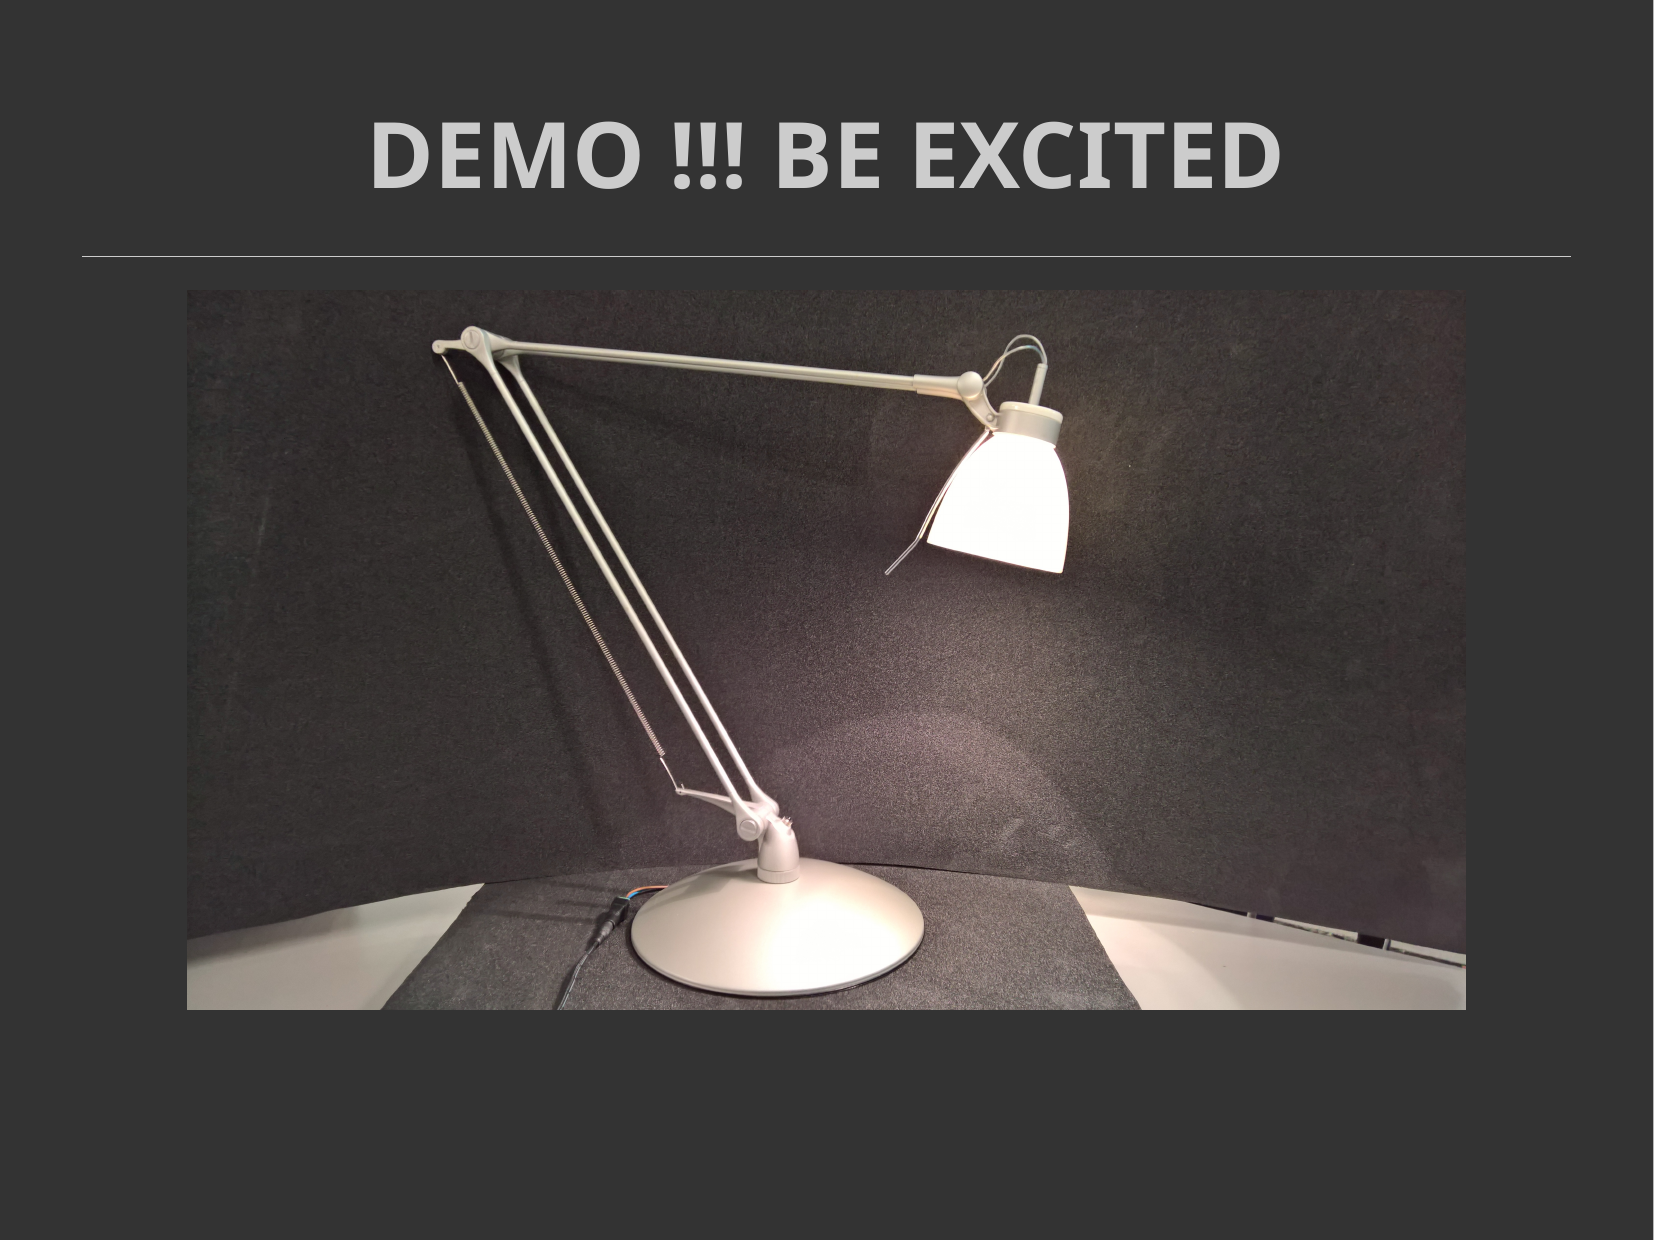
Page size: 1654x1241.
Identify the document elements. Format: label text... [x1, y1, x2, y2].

picture [187, 290, 1466, 1010]
title DEMO !!! BE EXCITED [82, 49, 1571, 257]
